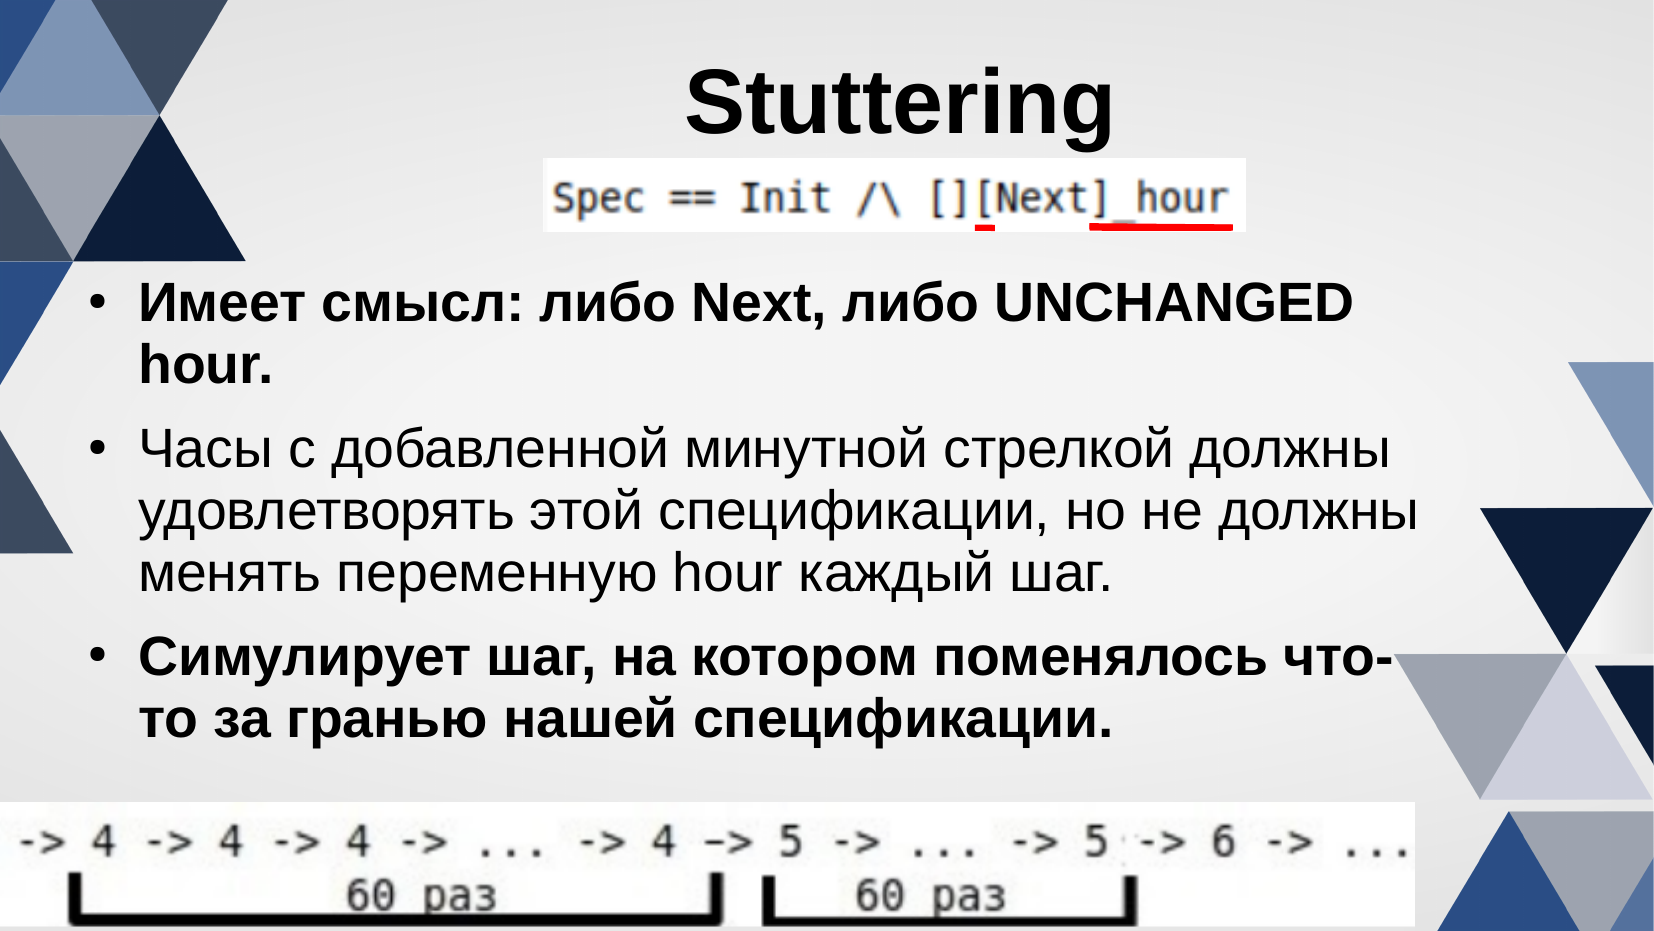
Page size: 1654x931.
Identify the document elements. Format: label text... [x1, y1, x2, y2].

title Stuttering [156, 23, 1645, 179]
list Имеет смысл: либо Next, либо UNCHANGED hour. Часы с добавленной минутной стрелкой должны удовлетворять этой спецификации, но не должны менять переменную hour каждый шаг. Симулирует шаг, на котором поменялось что-то за гранью нашей спецификации. [71, 271, 1447, 790]
picture [0, 0, 1654, 931]
